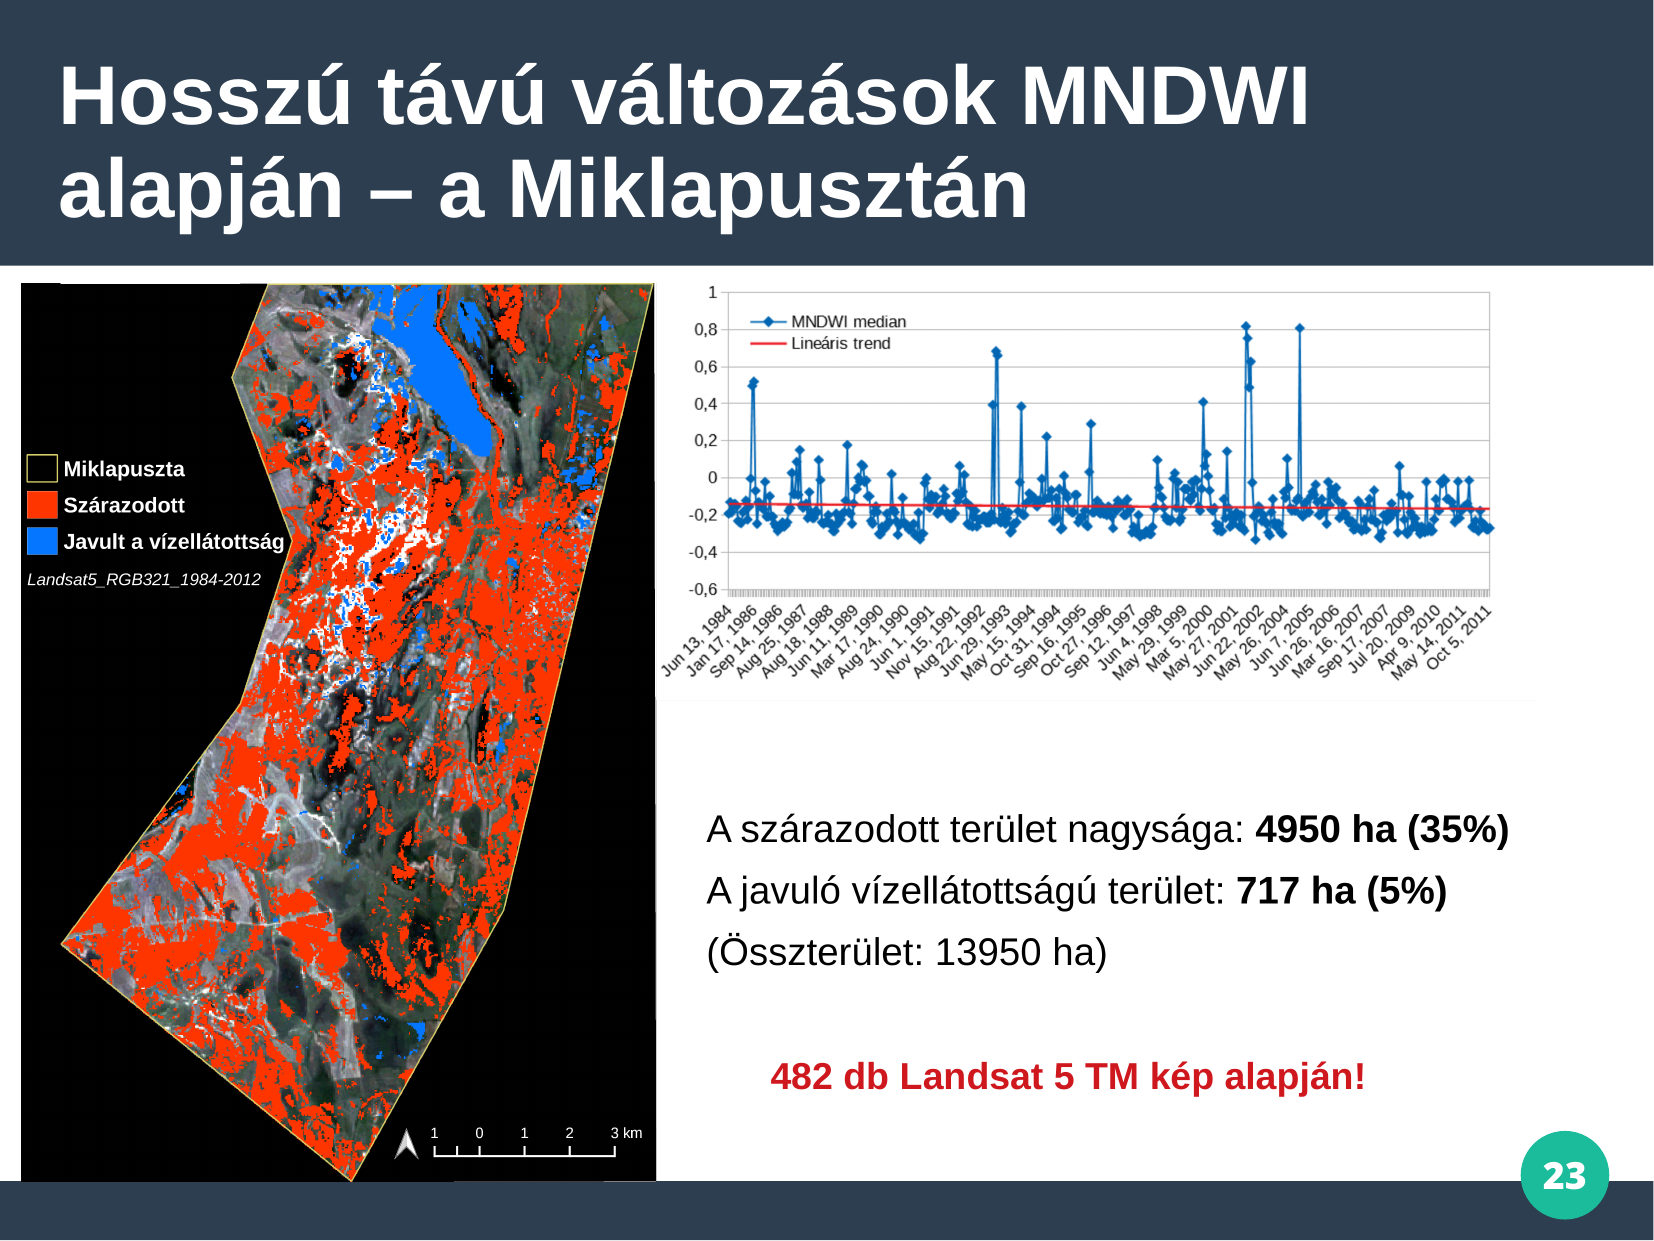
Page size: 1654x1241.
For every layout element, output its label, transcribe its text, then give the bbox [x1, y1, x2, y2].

picture [21, 283, 1537, 1182]
text_box 482 db Landsat 5 TM kép alapján! [755, 1048, 1394, 1157]
title Hosszú távú változások MNDWI alapján – a Miklapusztán [59, 49, 1595, 207]
